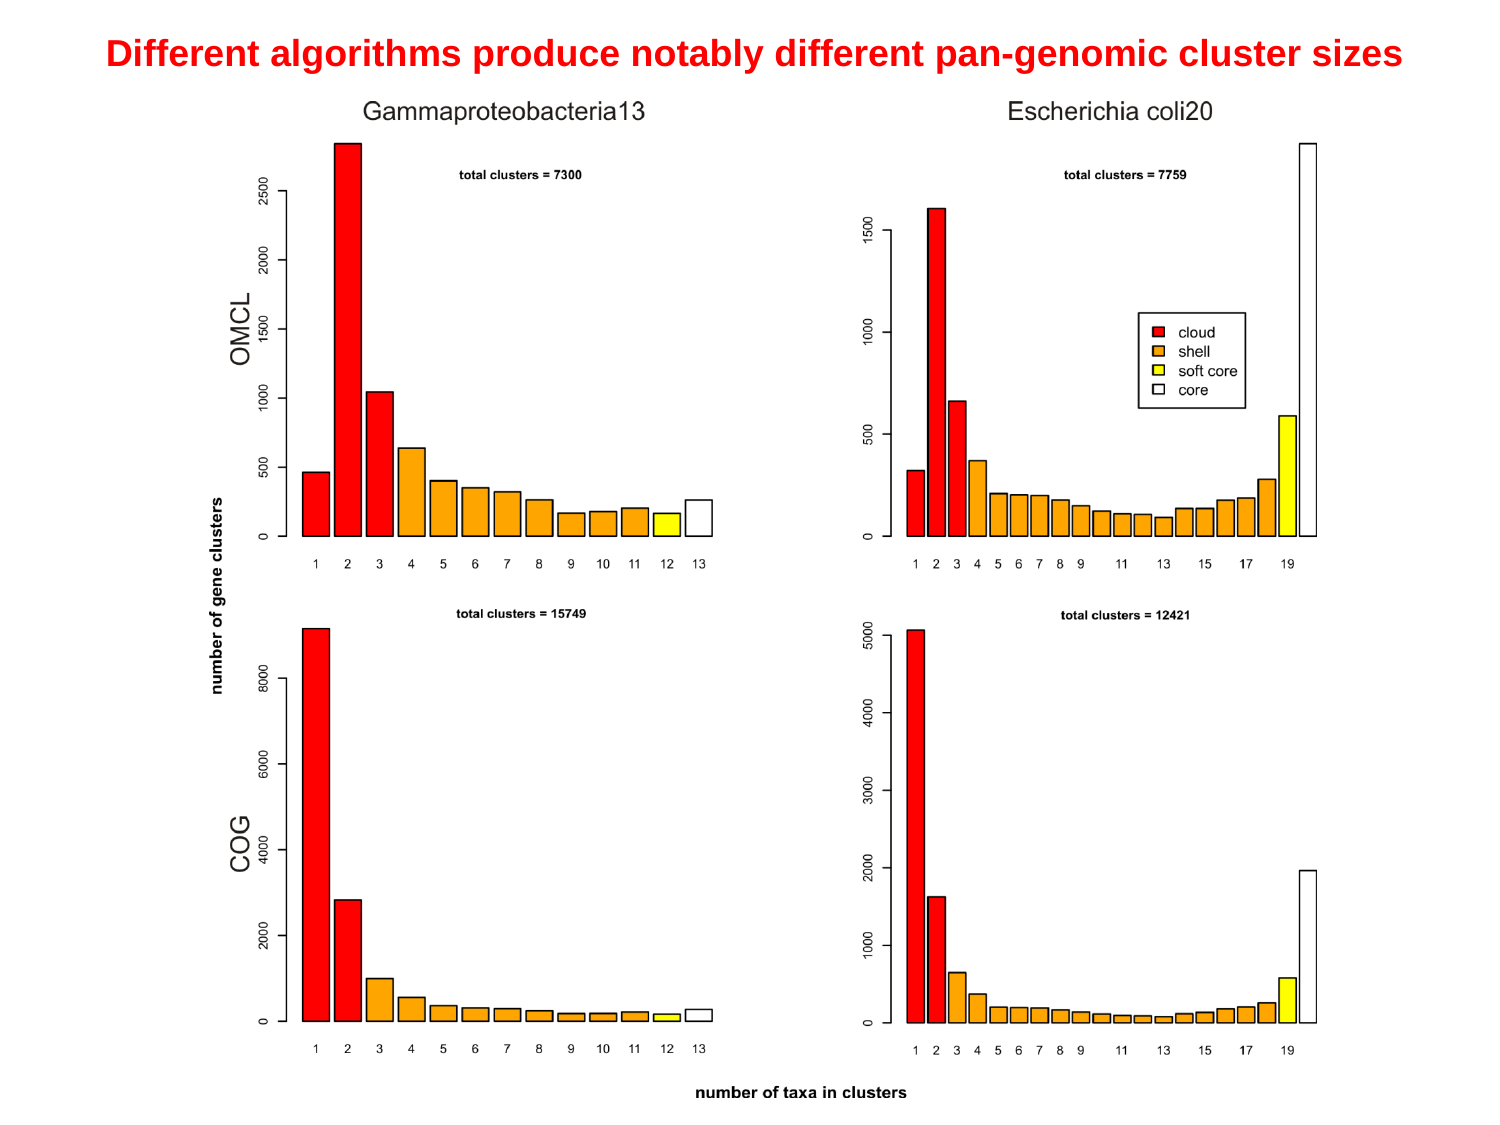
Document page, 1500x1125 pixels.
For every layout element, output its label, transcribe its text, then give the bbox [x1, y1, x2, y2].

picture [209, 101, 1317, 1098]
text_box Different algorithms produce notably different pan-genomic cluster sizes [90, 21, 1430, 82]
